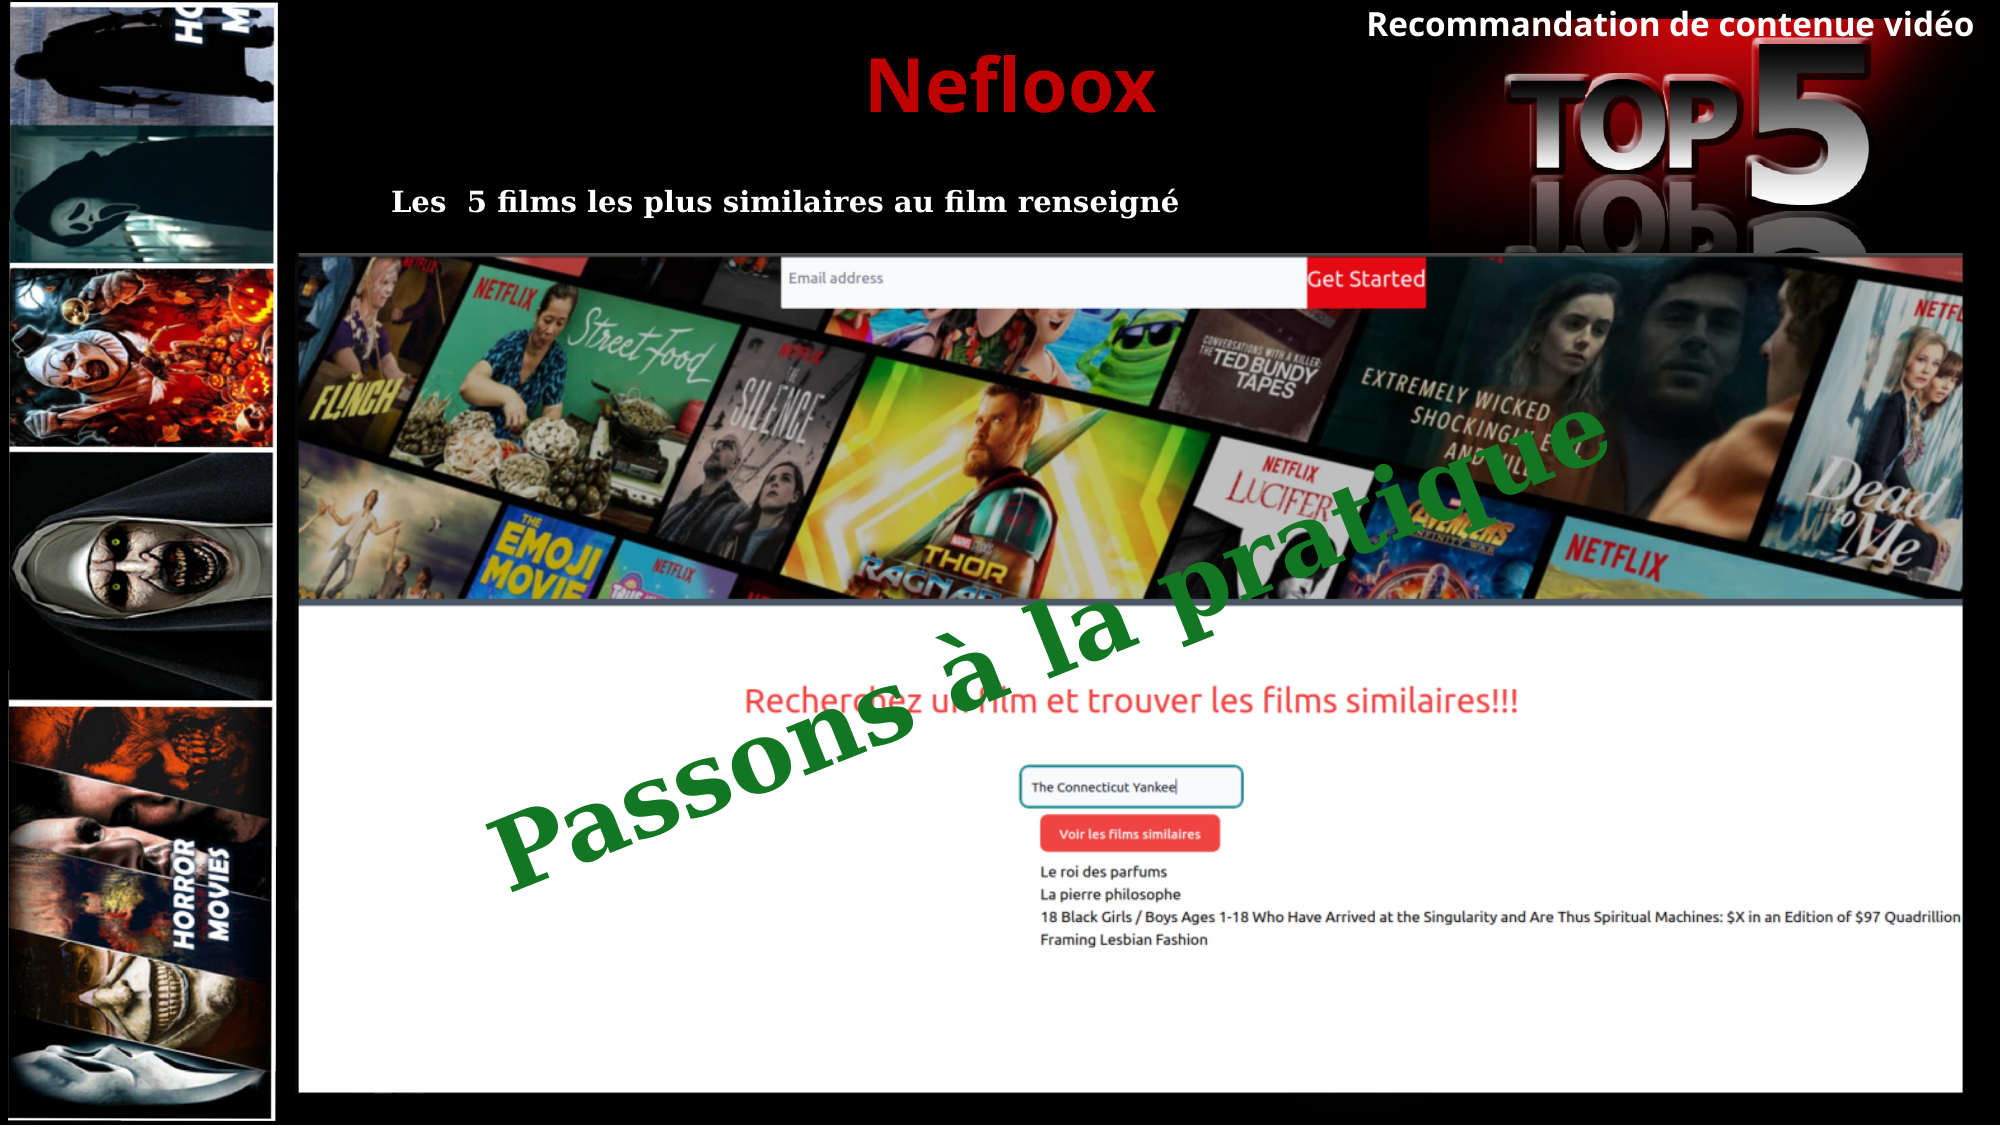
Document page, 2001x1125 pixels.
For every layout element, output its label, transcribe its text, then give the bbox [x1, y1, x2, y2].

text_box Passons à la pratique [435, 343, 1670, 950]
text_box Recommandation de contenue vidéo [1269, 0, 1991, 51]
text_box Nefloox [849, 25, 1217, 128]
picture [7, 1, 278, 1121]
text_box Les 5 films les plus similaires au film renseigné [283, 177, 1288, 237]
picture [295, 51, 1983, 1094]
